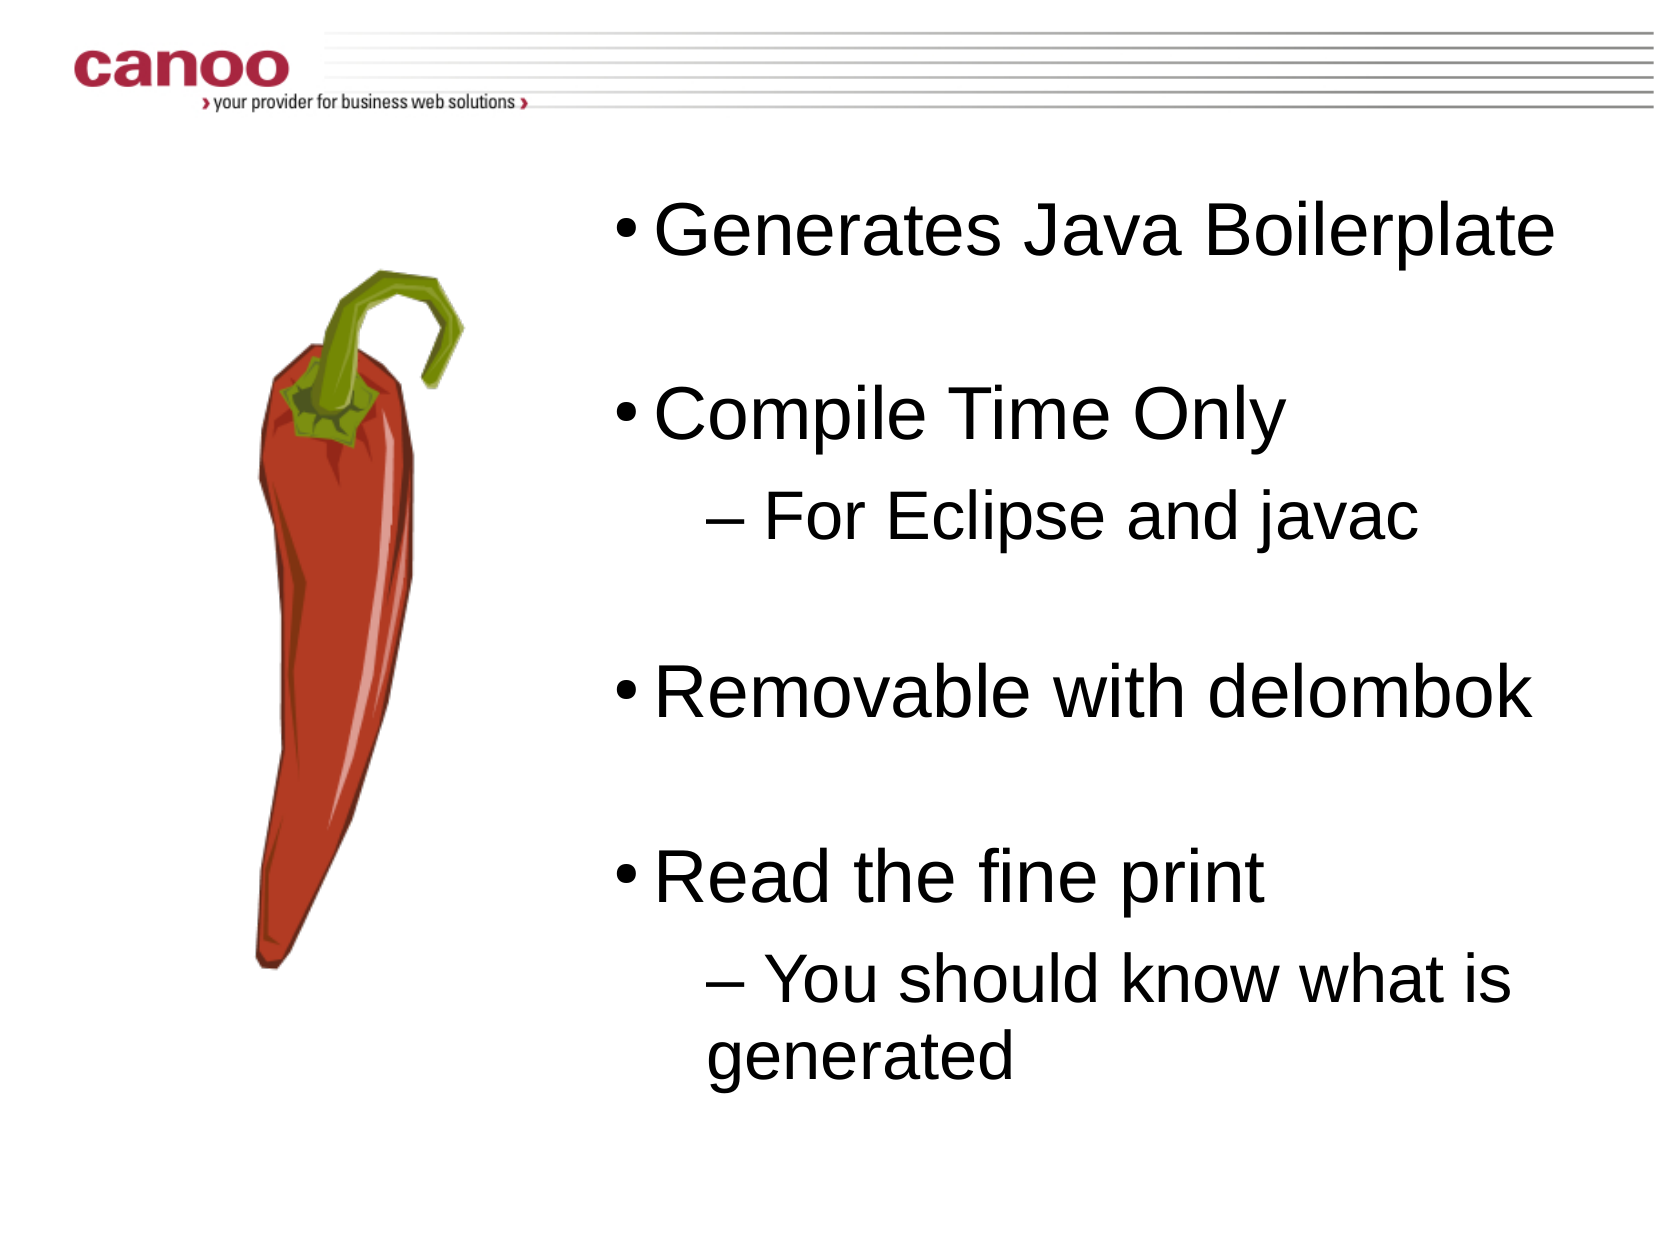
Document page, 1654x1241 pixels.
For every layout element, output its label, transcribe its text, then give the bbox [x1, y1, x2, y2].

list Generates Java Boilerplate Compile Time Only – For Eclipse and javac Removable with delombok Read the fine print – You should know what is generated [600, 187, 1571, 1109]
picture [229, 253, 491, 987]
picture [0, 0, 1654, 166]
